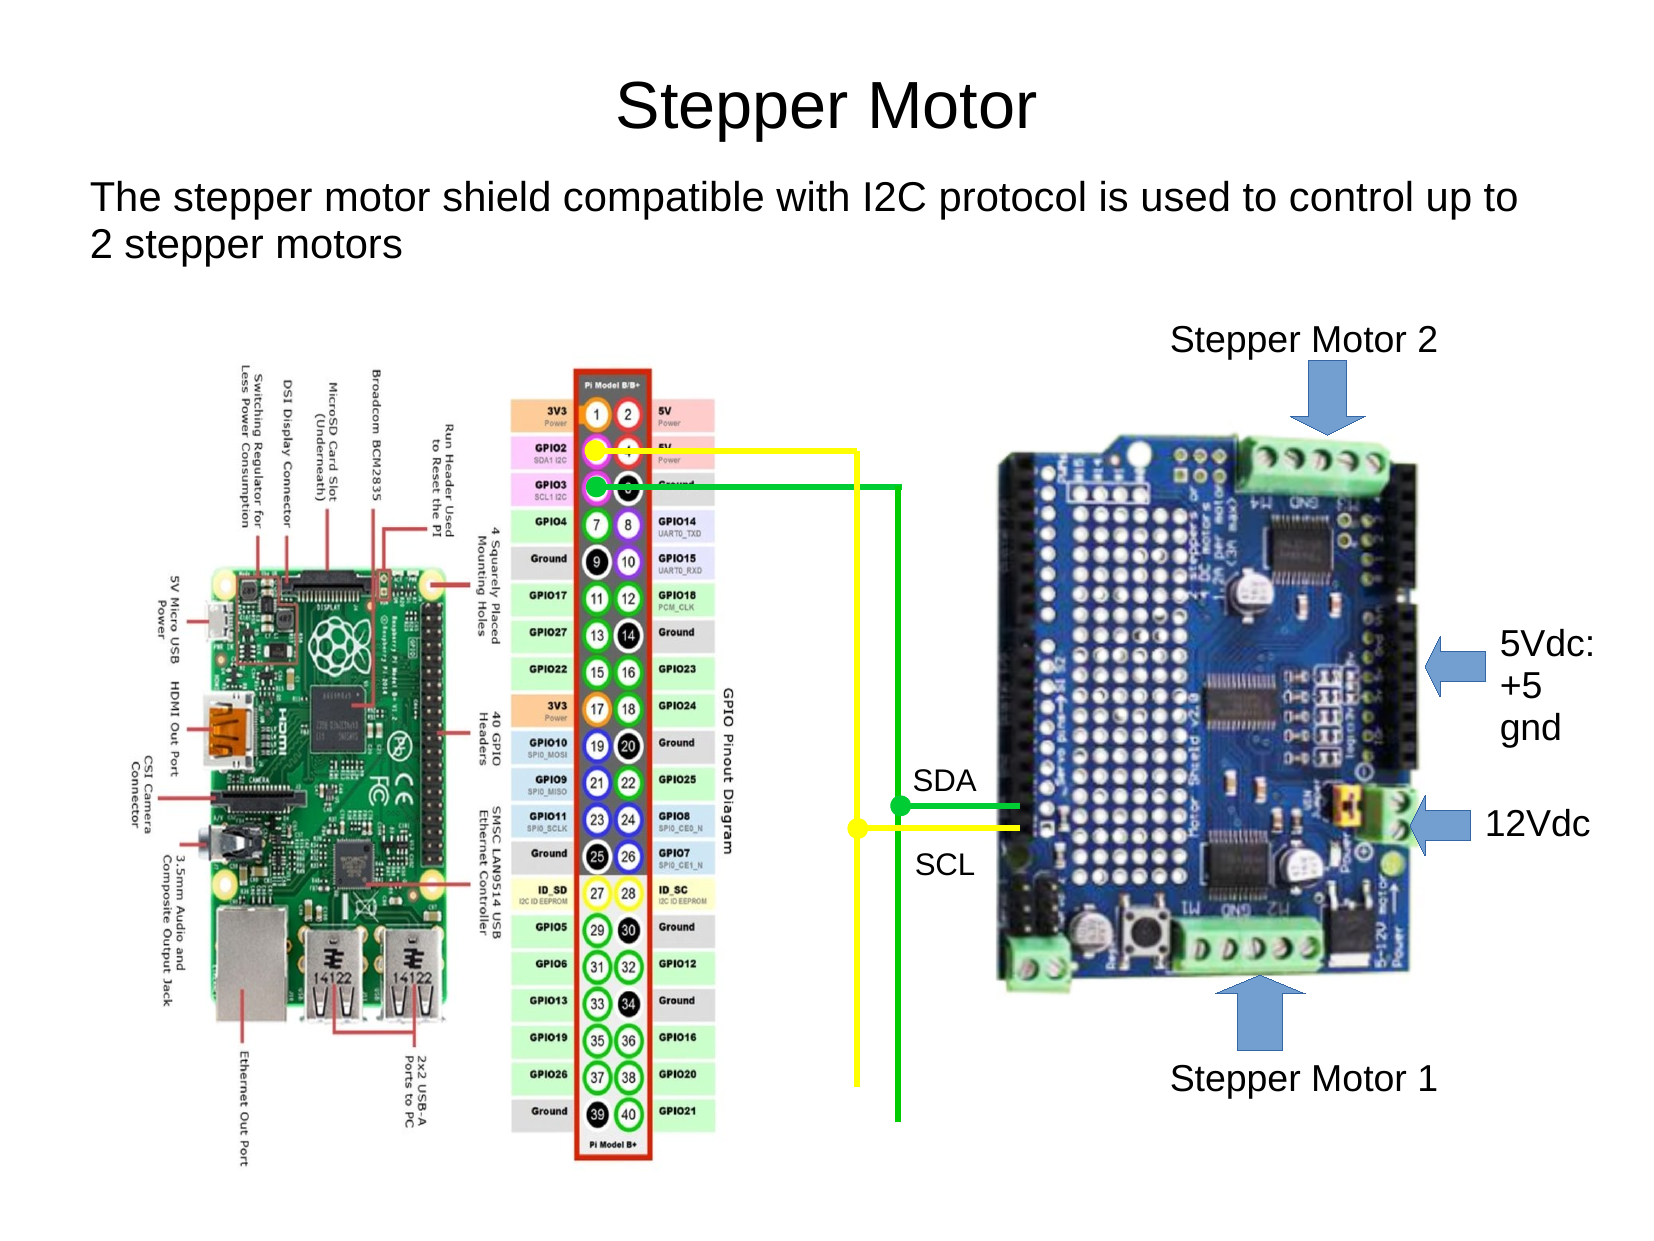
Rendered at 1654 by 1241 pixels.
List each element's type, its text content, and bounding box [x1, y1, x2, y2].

text_box Stepper Motor 2 [1155, 311, 1456, 451]
text_box SCL [900, 840, 1051, 939]
text_box The stepper motor shield compatible with I2C protocol is used to control up to 2 stepper motors [75, 166, 1553, 276]
text_box [1425, 636, 1485, 697]
title Stepper Motor [82, 45, 1571, 167]
text_box [1215, 975, 1306, 1050]
text_box 12Vdc [1470, 795, 1621, 894]
picture [126, 353, 737, 1173]
text_box Stepper Motor 1 [1155, 1050, 1456, 1241]
picture [982, 414, 1433, 1005]
text_box [1290, 360, 1366, 436]
text_box 5Vdc: +5 gnd [1485, 615, 1636, 756]
text_box [1410, 795, 1470, 856]
text_box SDA [897, 756, 1048, 856]
